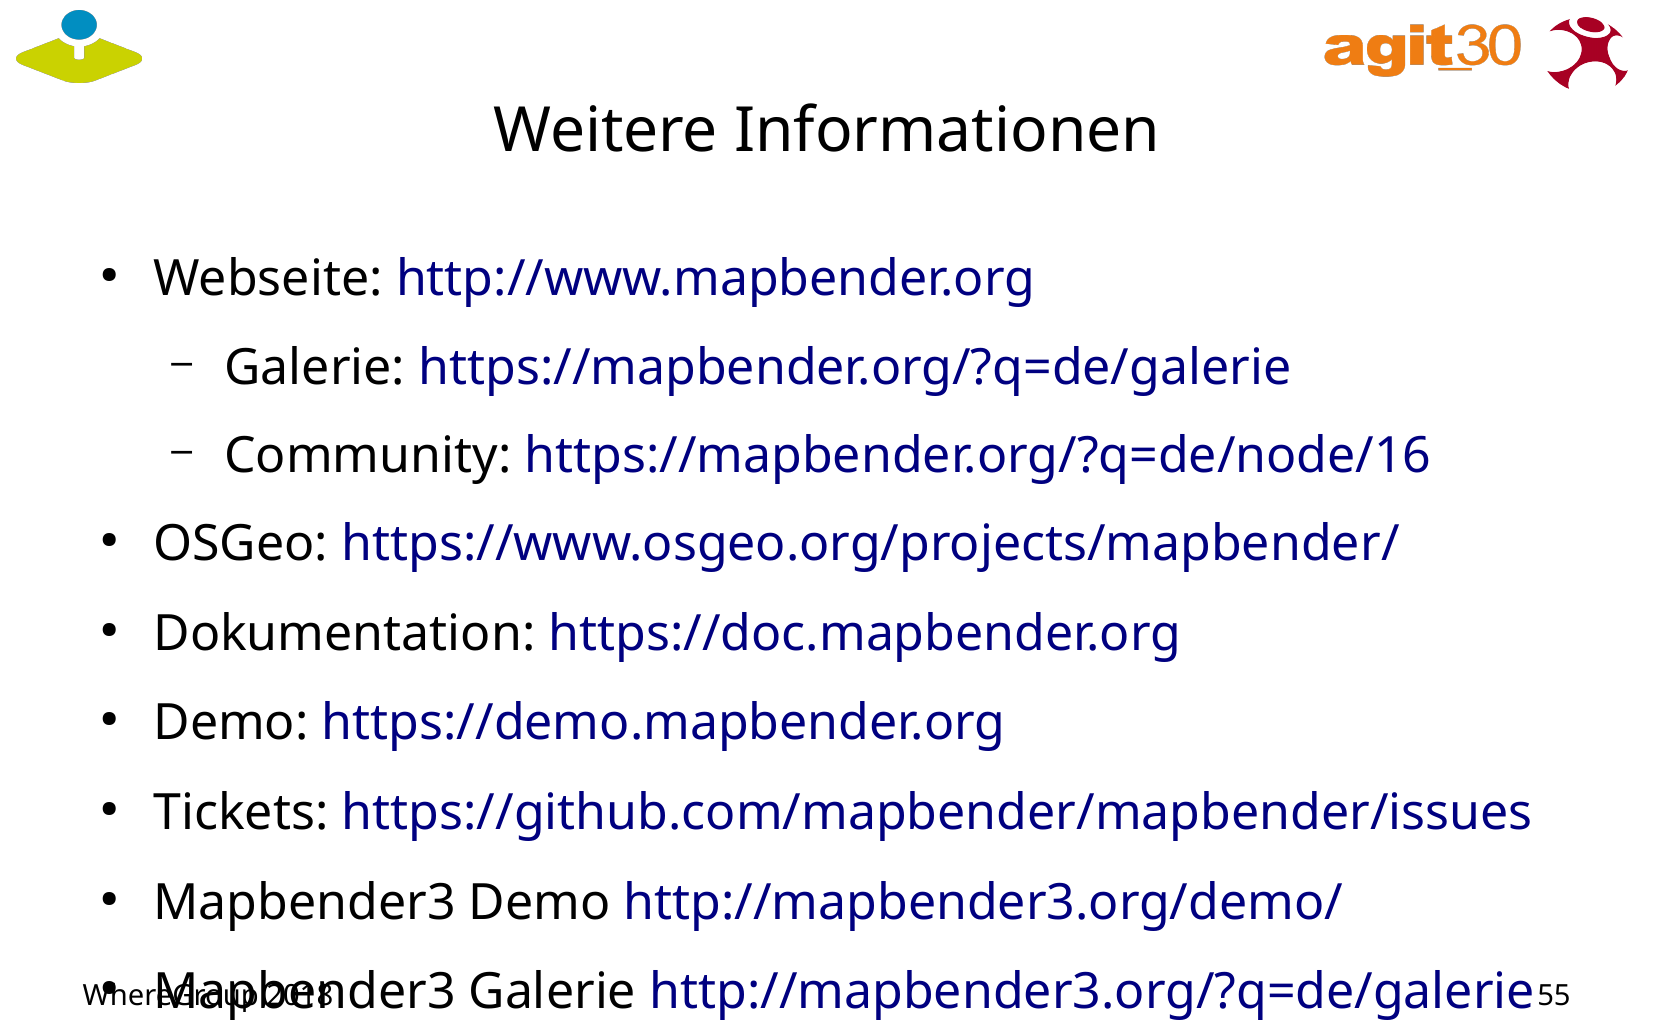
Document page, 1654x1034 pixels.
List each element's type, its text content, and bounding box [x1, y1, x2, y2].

picture [1322, 21, 1524, 41]
list Webseite: http://www.mapbender.org Galerie: https://mapbender.org/?q=de/galerie Community: https://mapbender.org/?q=de/node/16 OSGeo: https://www.osgeo.org/projects/mapbender/ Dokumentation: https://doc.mapbender.org Demo: https://demo.mapbender.org Tickets: https://github.com/mapbender/mapbender/issues Mapbender3 Demo http://mapbender3.org/demo/ Mapbender3 Galerie http://mapbender3.org/?q=de/galerie [82, 241, 1571, 955]
picture [1547, 17, 1628, 89]
title Weitere Informationen [82, 41, 1571, 214]
picture [16, 10, 142, 83]
